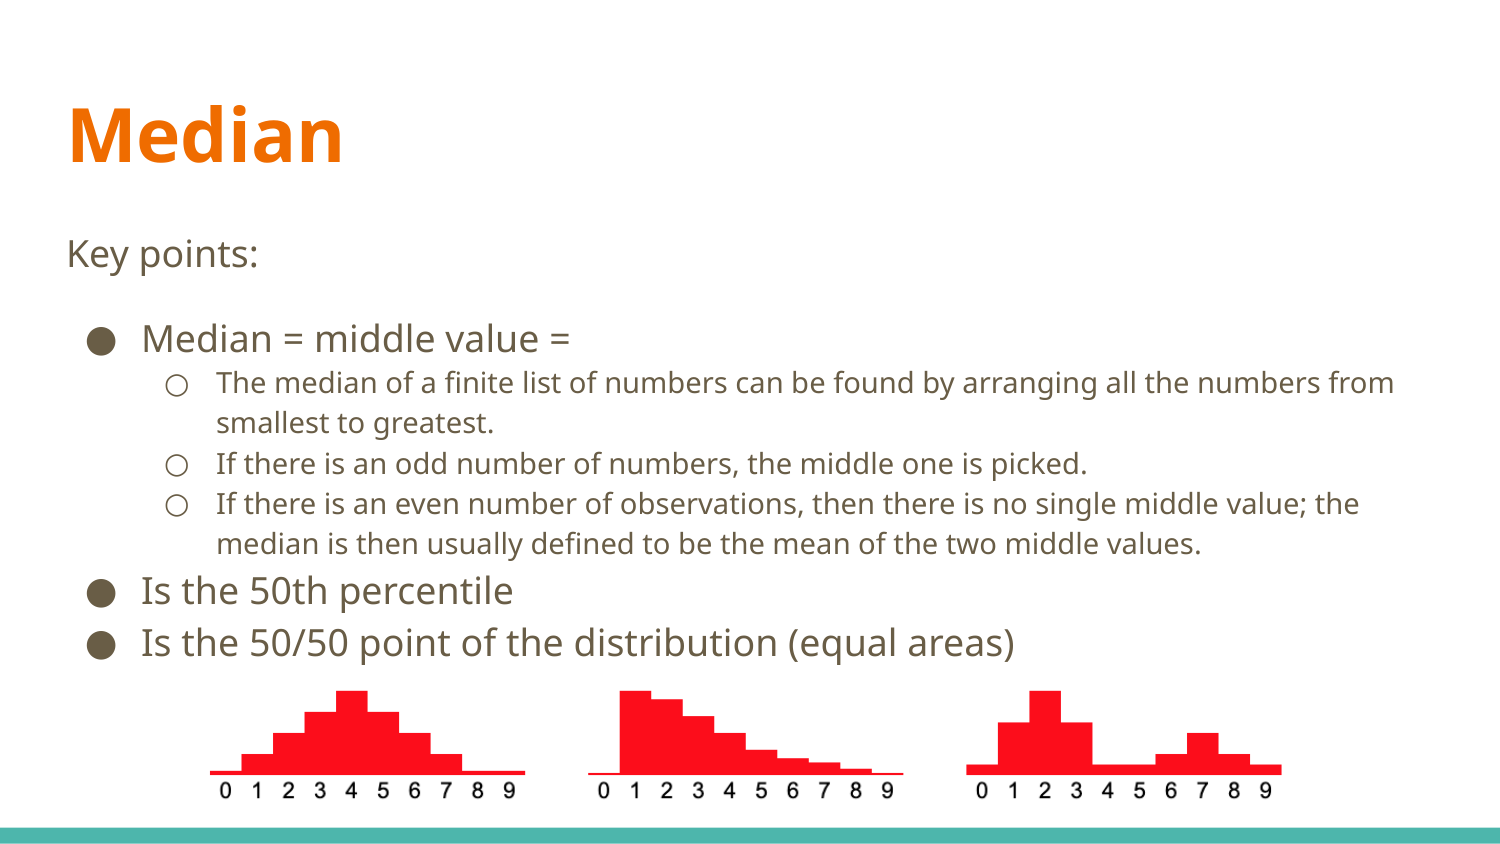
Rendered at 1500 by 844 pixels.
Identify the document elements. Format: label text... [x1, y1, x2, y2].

title Median [51, 72, 1449, 189]
picture [189, 674, 1311, 814]
list Key points: Median = middle value = The median of a finite list of numbers can be found by arranging all the numbers from smallest to greatest. If there is an odd number of numbers, the middle one is picked. If there is an even number of observations, then there is no single middle value; the median is then usually defined to be the mean of the two middle values. Is the 50th percentile Is the 50/50 point of the distribution (equal areas) [51, 207, 1449, 750]
